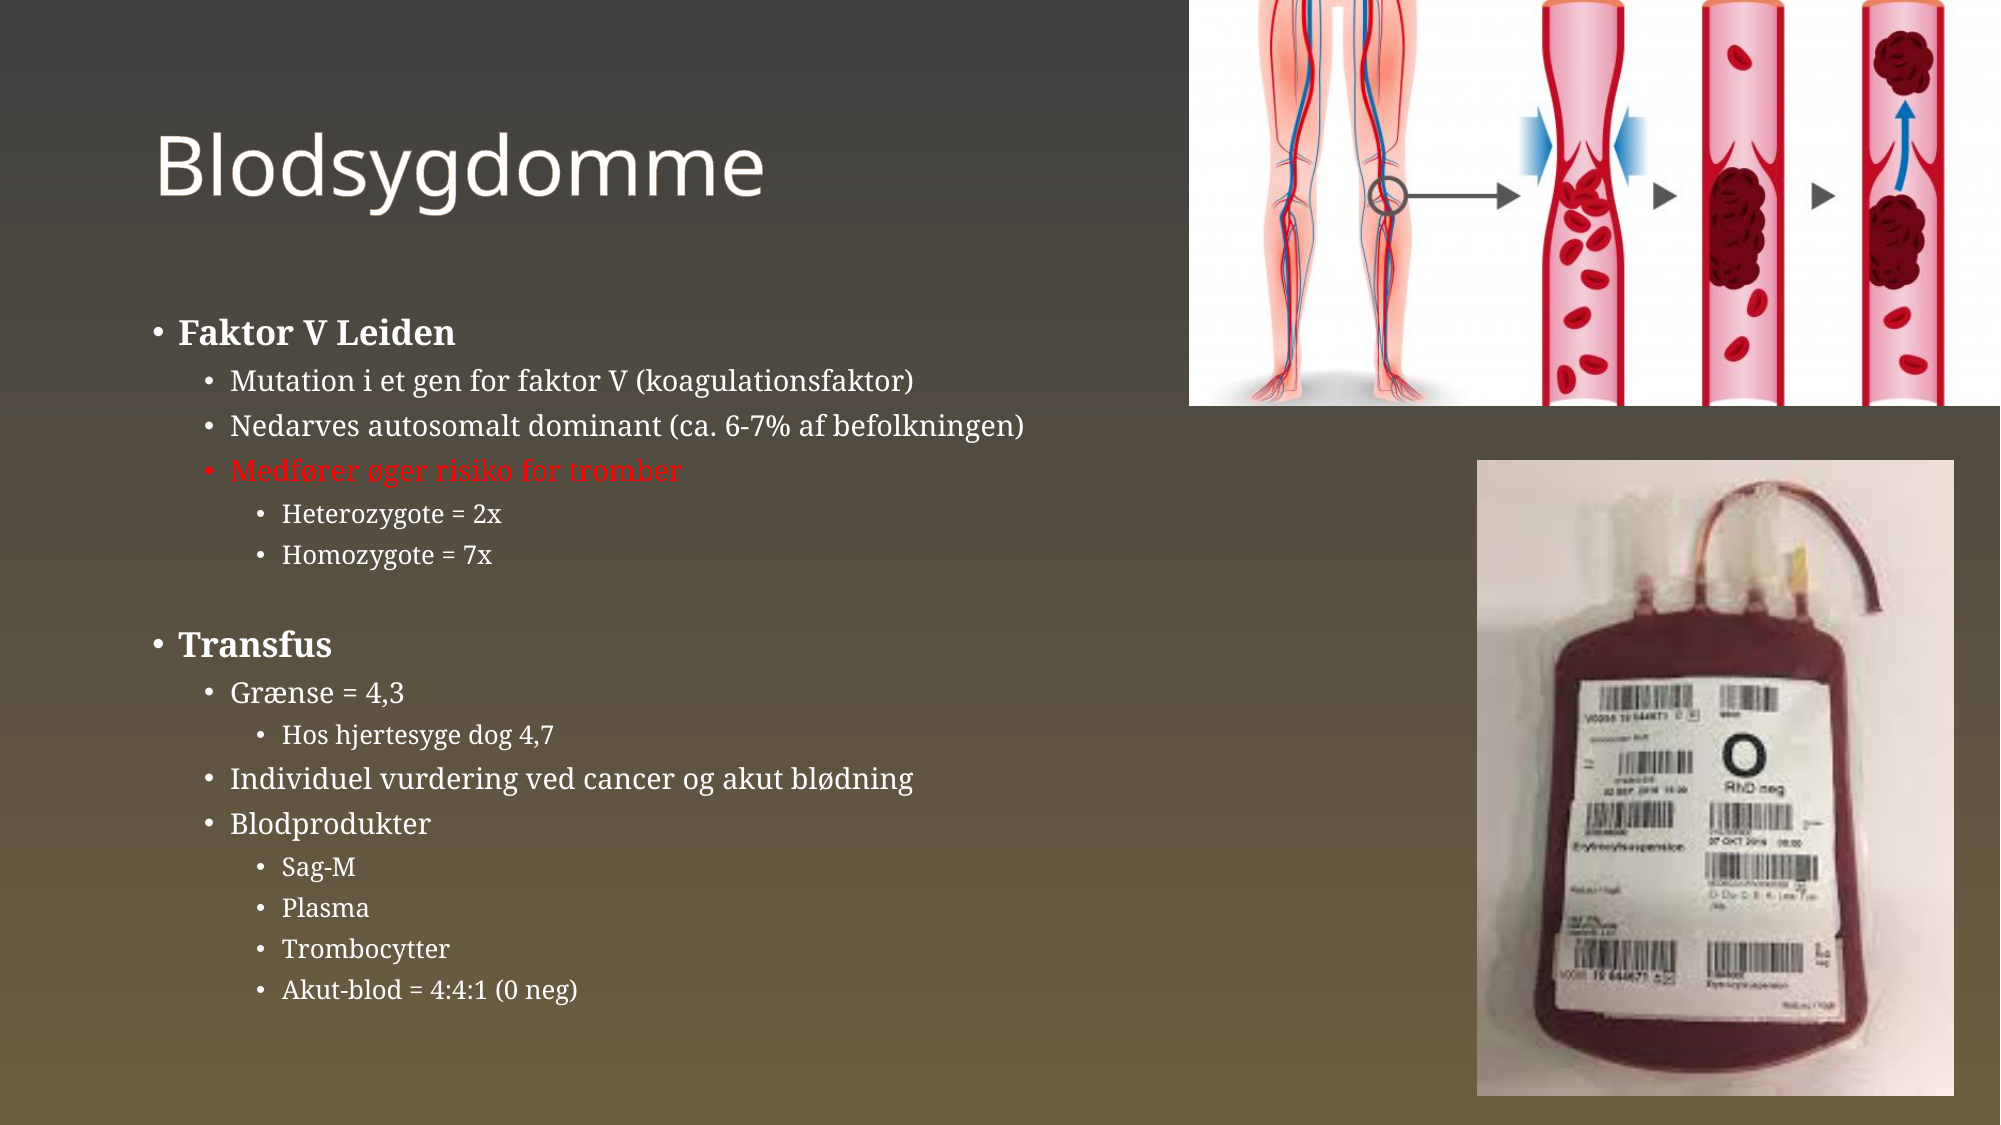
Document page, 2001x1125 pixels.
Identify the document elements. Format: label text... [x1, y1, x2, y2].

list Faktor V Leiden Mutation i et gen for faktor V (koagulationsfaktor) Nedarves autosomalt dominant (ca. 6-7% af befolkningen) Medfører øger risiko for tromber Heterozygote = 2x Homozygote = 7x Transfus Grænse = 4,3 Hos hjertesyge dog 4,7 Individuel vurdering ved cancer og akut blødning Blodprodukter Sag-M Plasma Trombocytter Akut-blod = 4:4:1 (0 neg) [137, 299, 1863, 1014]
picture [1189, 0, 2000, 406]
title Blodsygdomme [137, 59, 1189, 278]
picture [1477, 460, 1954, 1096]
